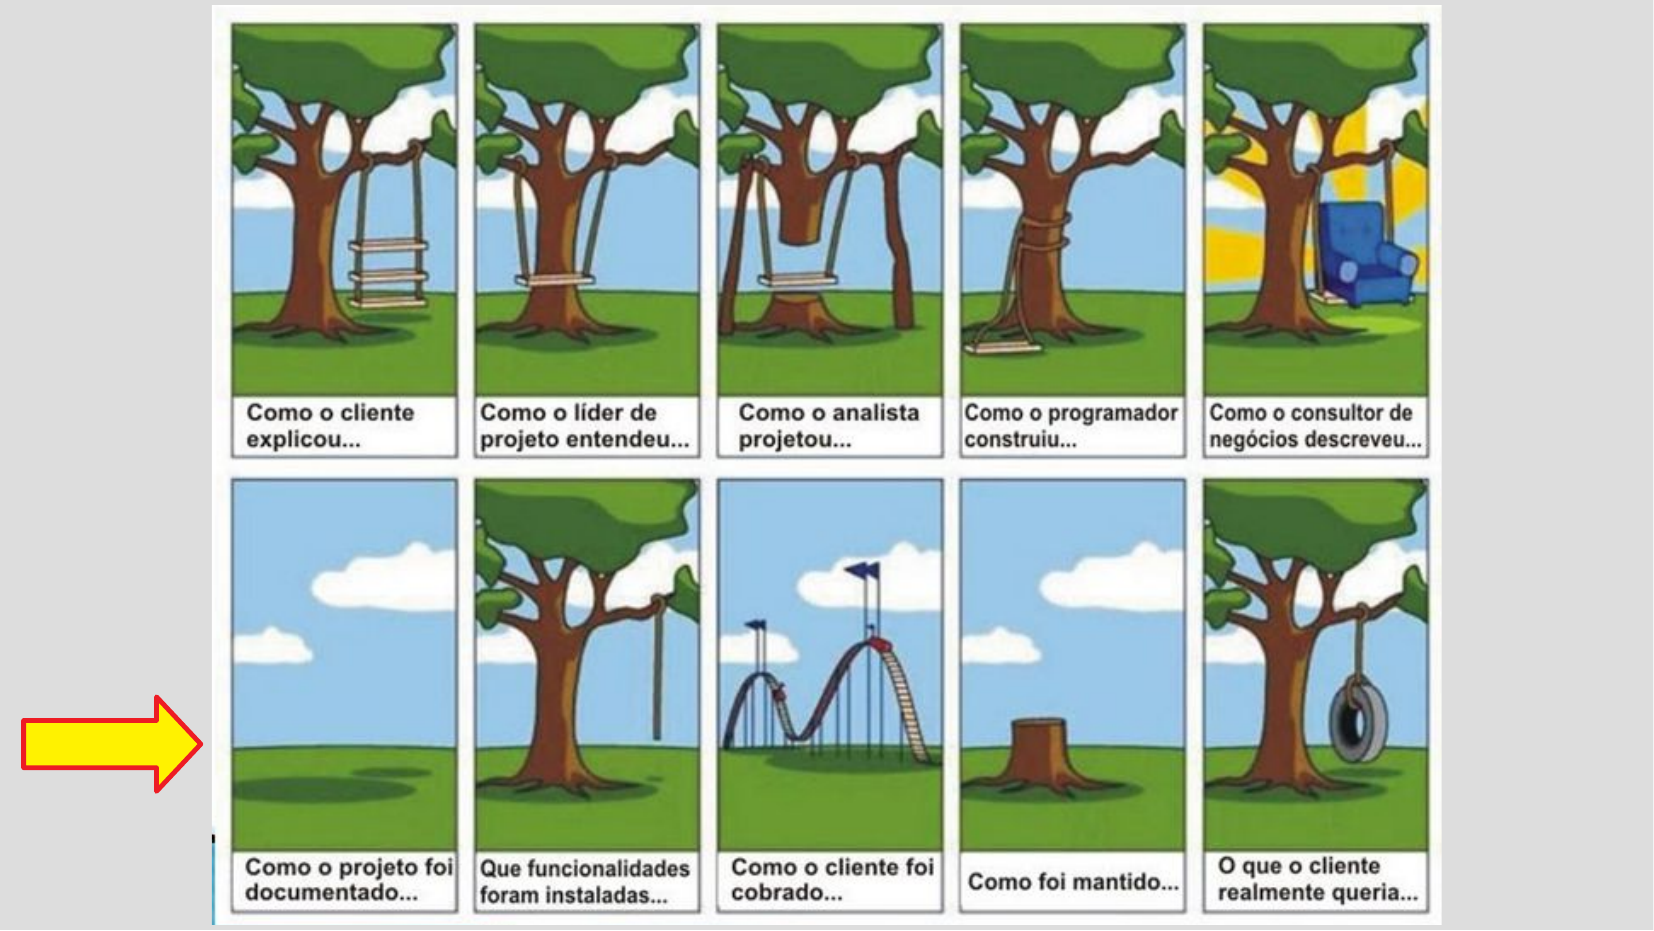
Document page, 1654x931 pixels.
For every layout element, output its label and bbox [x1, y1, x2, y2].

picture [211, 5, 1442, 925]
text_box [23, 696, 201, 792]
